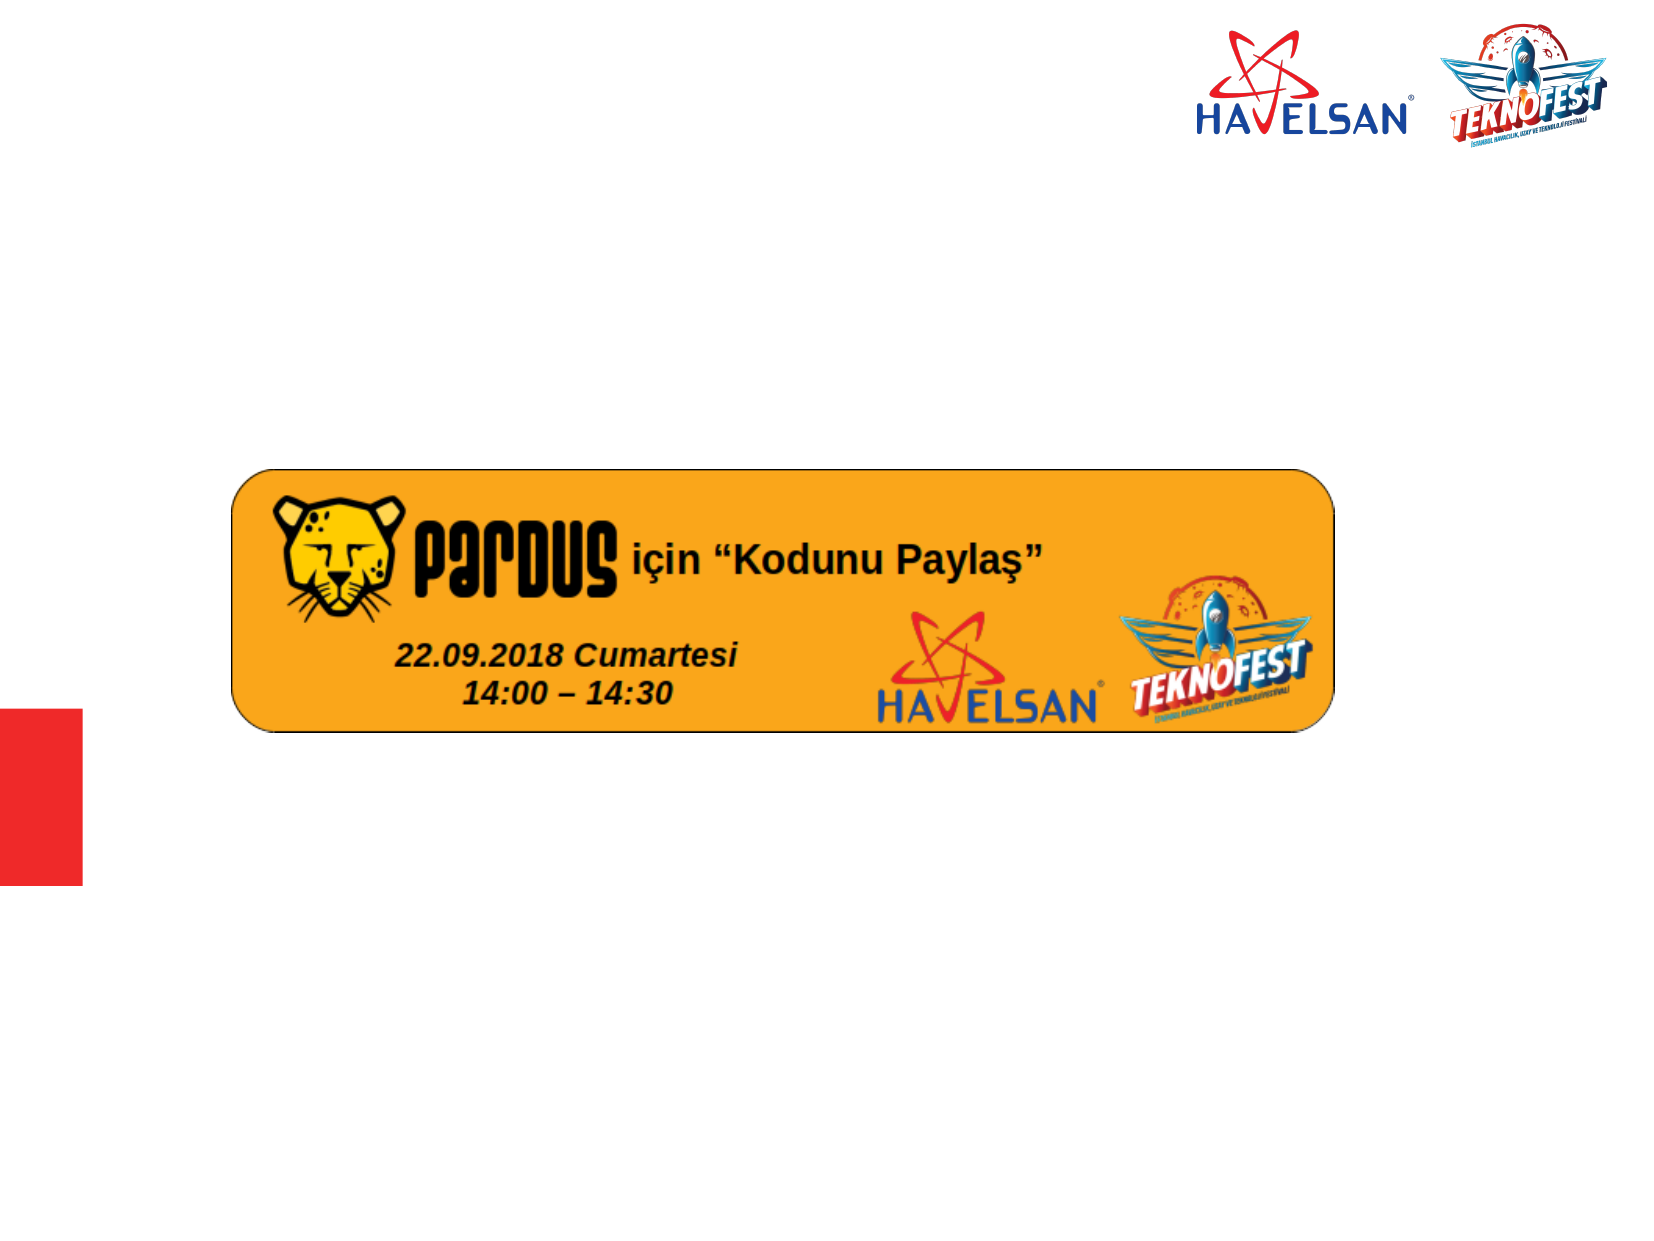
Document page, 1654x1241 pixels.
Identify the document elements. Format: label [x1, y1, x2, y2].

picture [1195, 17, 1630, 154]
picture [231, 469, 1335, 733]
